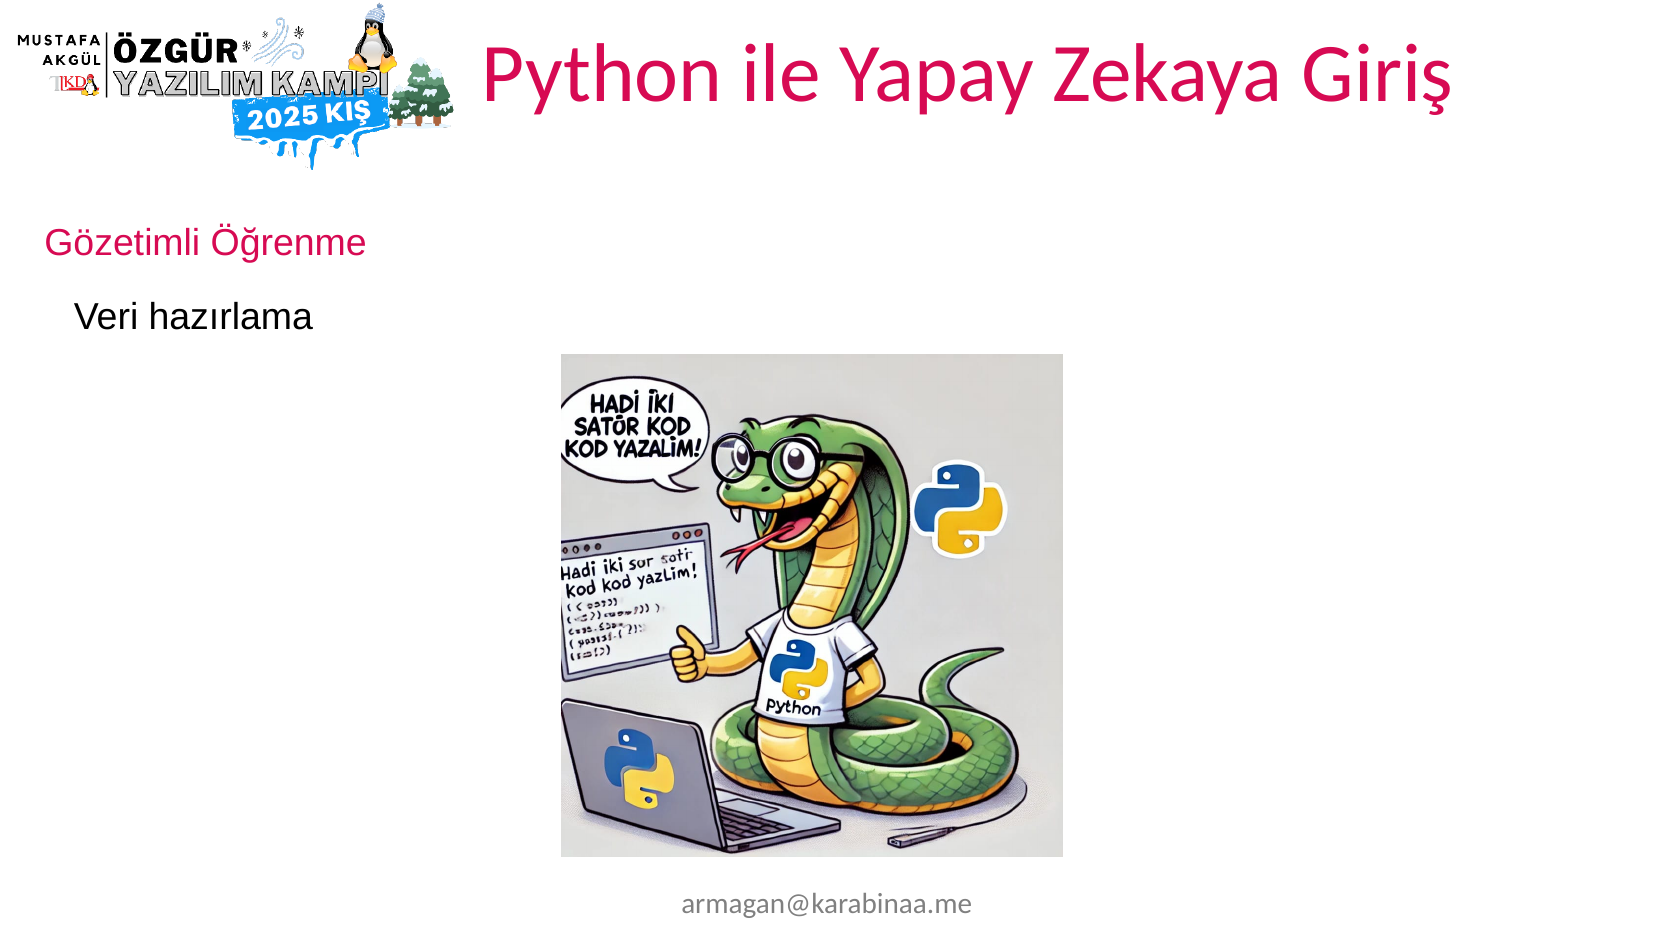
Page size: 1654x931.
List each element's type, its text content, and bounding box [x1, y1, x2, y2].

text_box armagan@karabinaa.me [0, 877, 1654, 928]
text_box Python ile Yapay Zekaya Giriş [467, 10, 1654, 126]
picture [0, 0, 463, 177]
text_box Veri hazırlama [59, 288, 621, 355]
picture [561, 354, 1063, 857]
text_box Gözetimli Öğrenme [29, 213, 854, 271]
